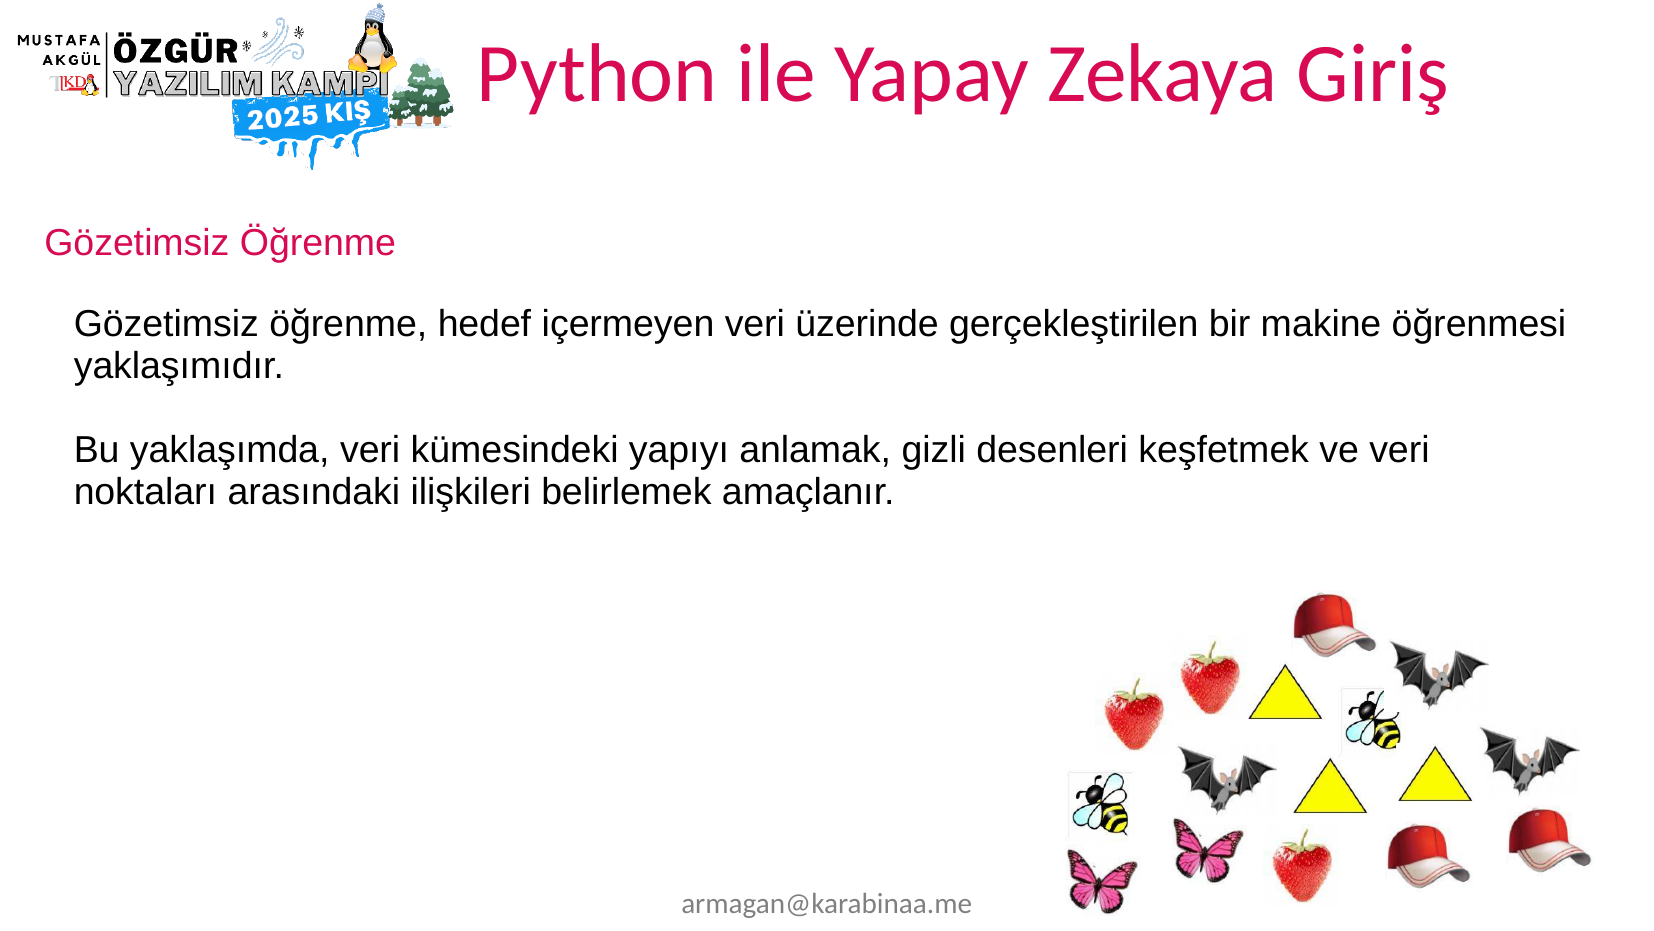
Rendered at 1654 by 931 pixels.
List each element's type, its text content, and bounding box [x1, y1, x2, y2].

picture [1062, 764, 1141, 916]
text_box Python ile Yapay Zekaya Giriş [462, 10, 1654, 126]
picture [1261, 823, 1339, 908]
text_box Gözetimsiz Öğrenme [29, 213, 854, 271]
picture [1168, 743, 1277, 885]
picture [1385, 821, 1474, 893]
text_box armagan@karabinaa.me [0, 877, 1654, 928]
picture [1506, 805, 1595, 877]
picture [0, 0, 463, 177]
picture [1093, 590, 1380, 756]
text_box Gözetimsiz öğrenme, hedef içermeyen veri üzerinde gerçekleştirilen bir makine öğrenmesi yaklaşımıdır. Bu yaklaşımda, veri kümesindeki yapıyı anlamak, gizli desenleri keşfetmek ve veri noktaları arasındaki ilişkileri belirlemek amaçlanır. [59, 295, 1595, 521]
picture [1291, 638, 1580, 814]
